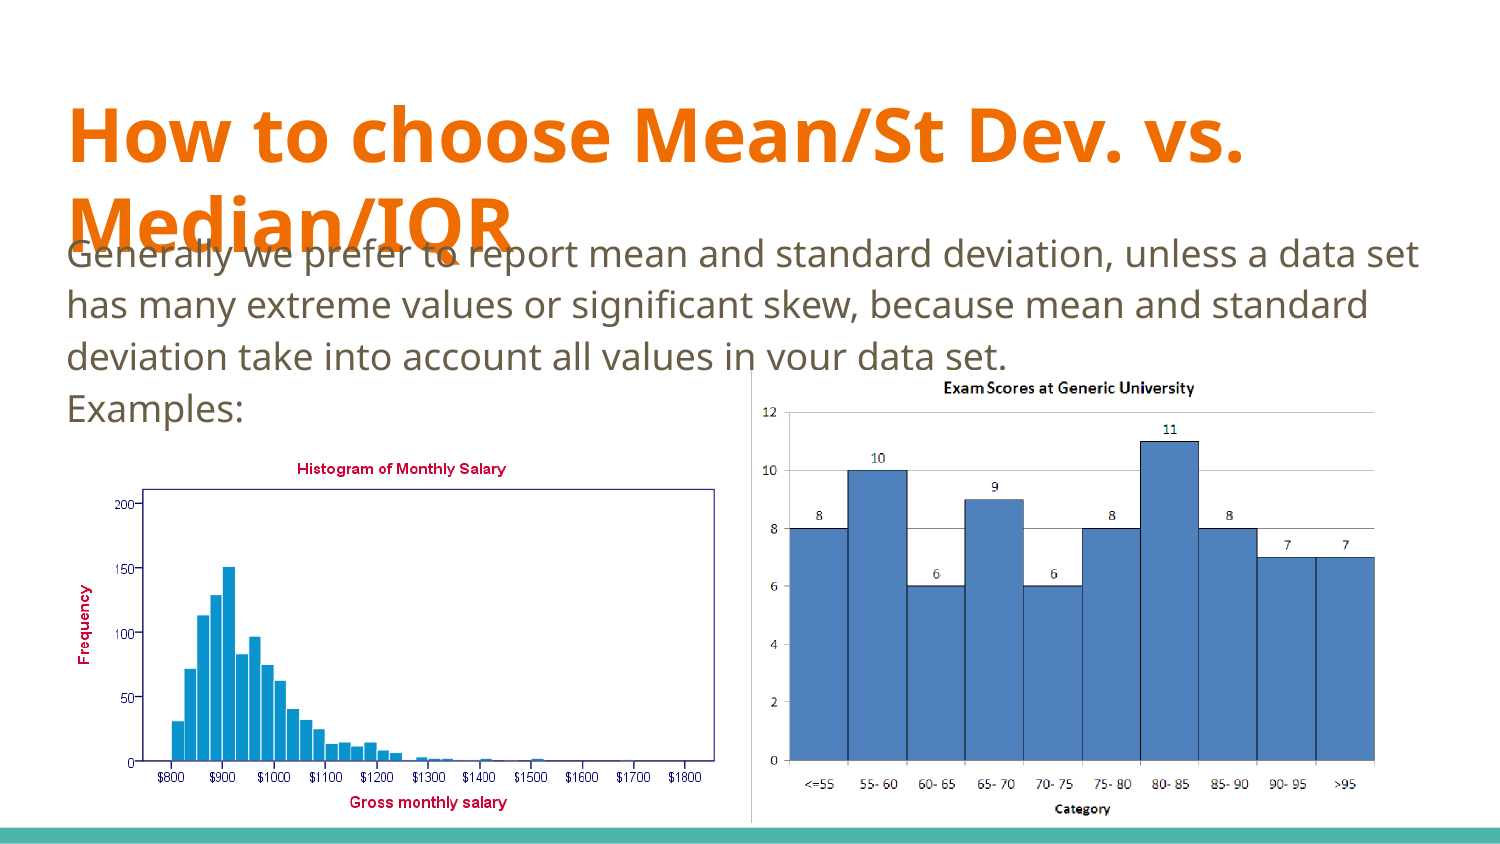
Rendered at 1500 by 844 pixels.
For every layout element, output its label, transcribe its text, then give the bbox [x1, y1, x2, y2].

list Generally we prefer to report mean and standard deviation, unless a data set has many extreme values or significant skew, because mean and standard deviation take into account all values in your data set. Examples: [51, 207, 1449, 750]
picture [51, 368, 1384, 824]
title How to choose Mean/St Dev. vs. Median/IQR [51, 72, 1449, 189]
